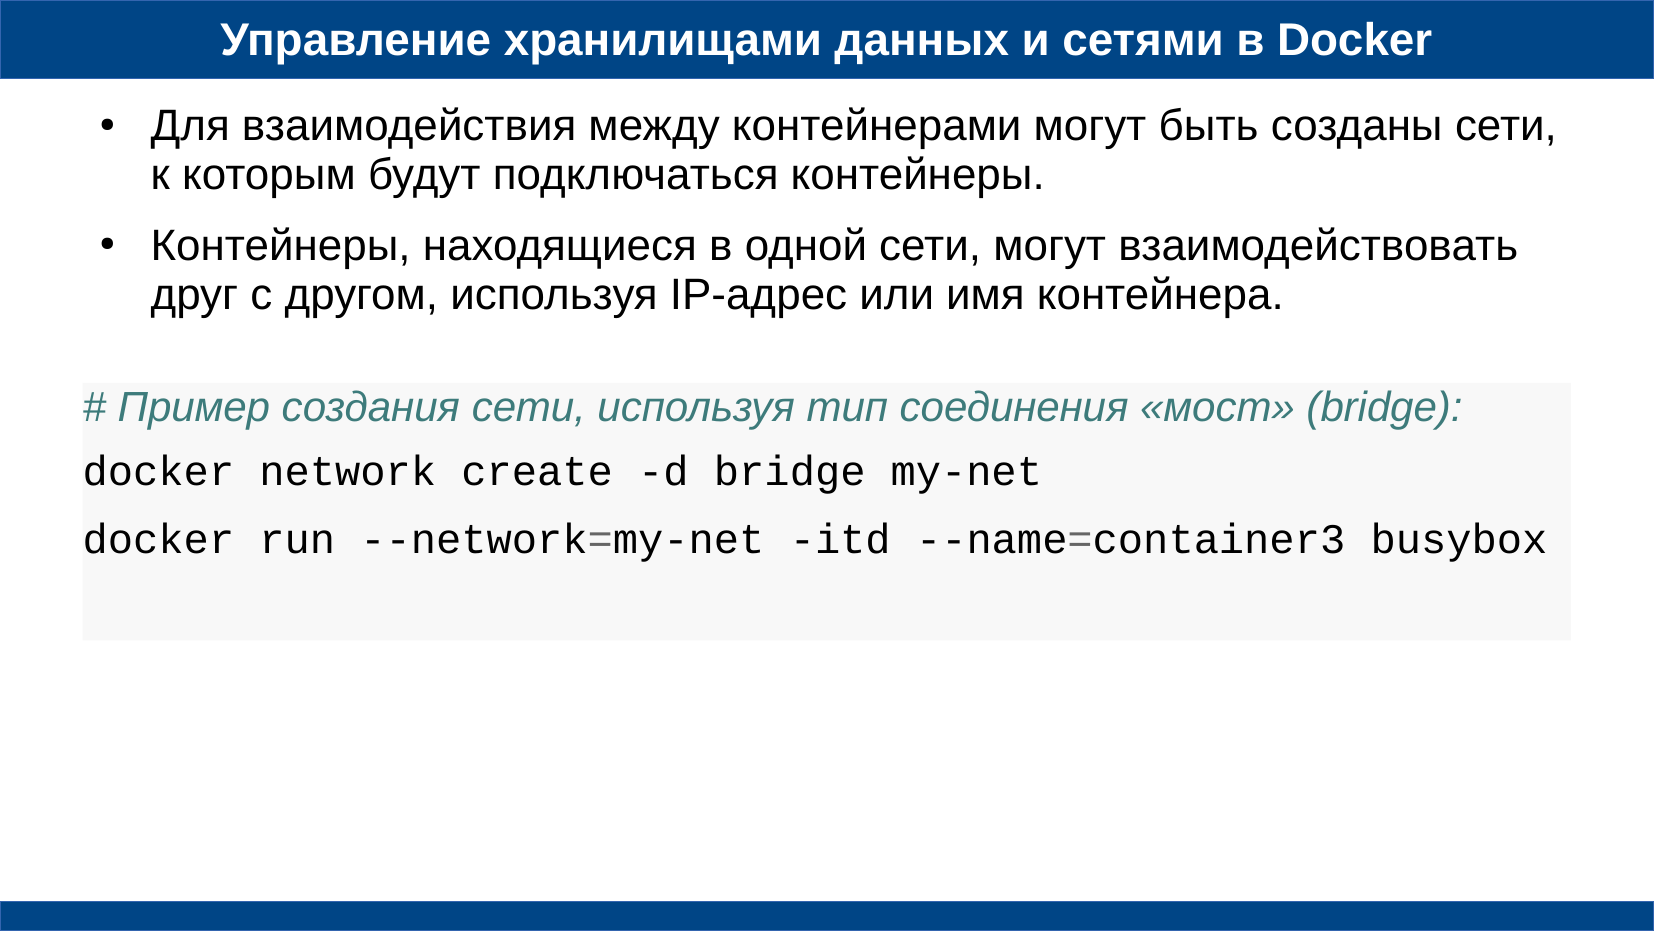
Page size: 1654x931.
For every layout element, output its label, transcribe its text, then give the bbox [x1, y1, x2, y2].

title Управление хранилищами данных и сетями в Docker [0, 0, 1654, 79]
list # Пример создания сети, используя тип соединения «мост» (bridge): docker network create -d bridge my-net docker run --network=my-net -itd --name=container3 busybox [82, 382, 1571, 641]
list Для взаимодействия между контейнерами могут быть созданы сети, к которым будут подключаться контейнеры. Контейнеры, находящиеся в одной сети, могут взаимодействовать друг с другом, используя IP-адрес или имя контейнера. [82, 101, 1571, 359]
